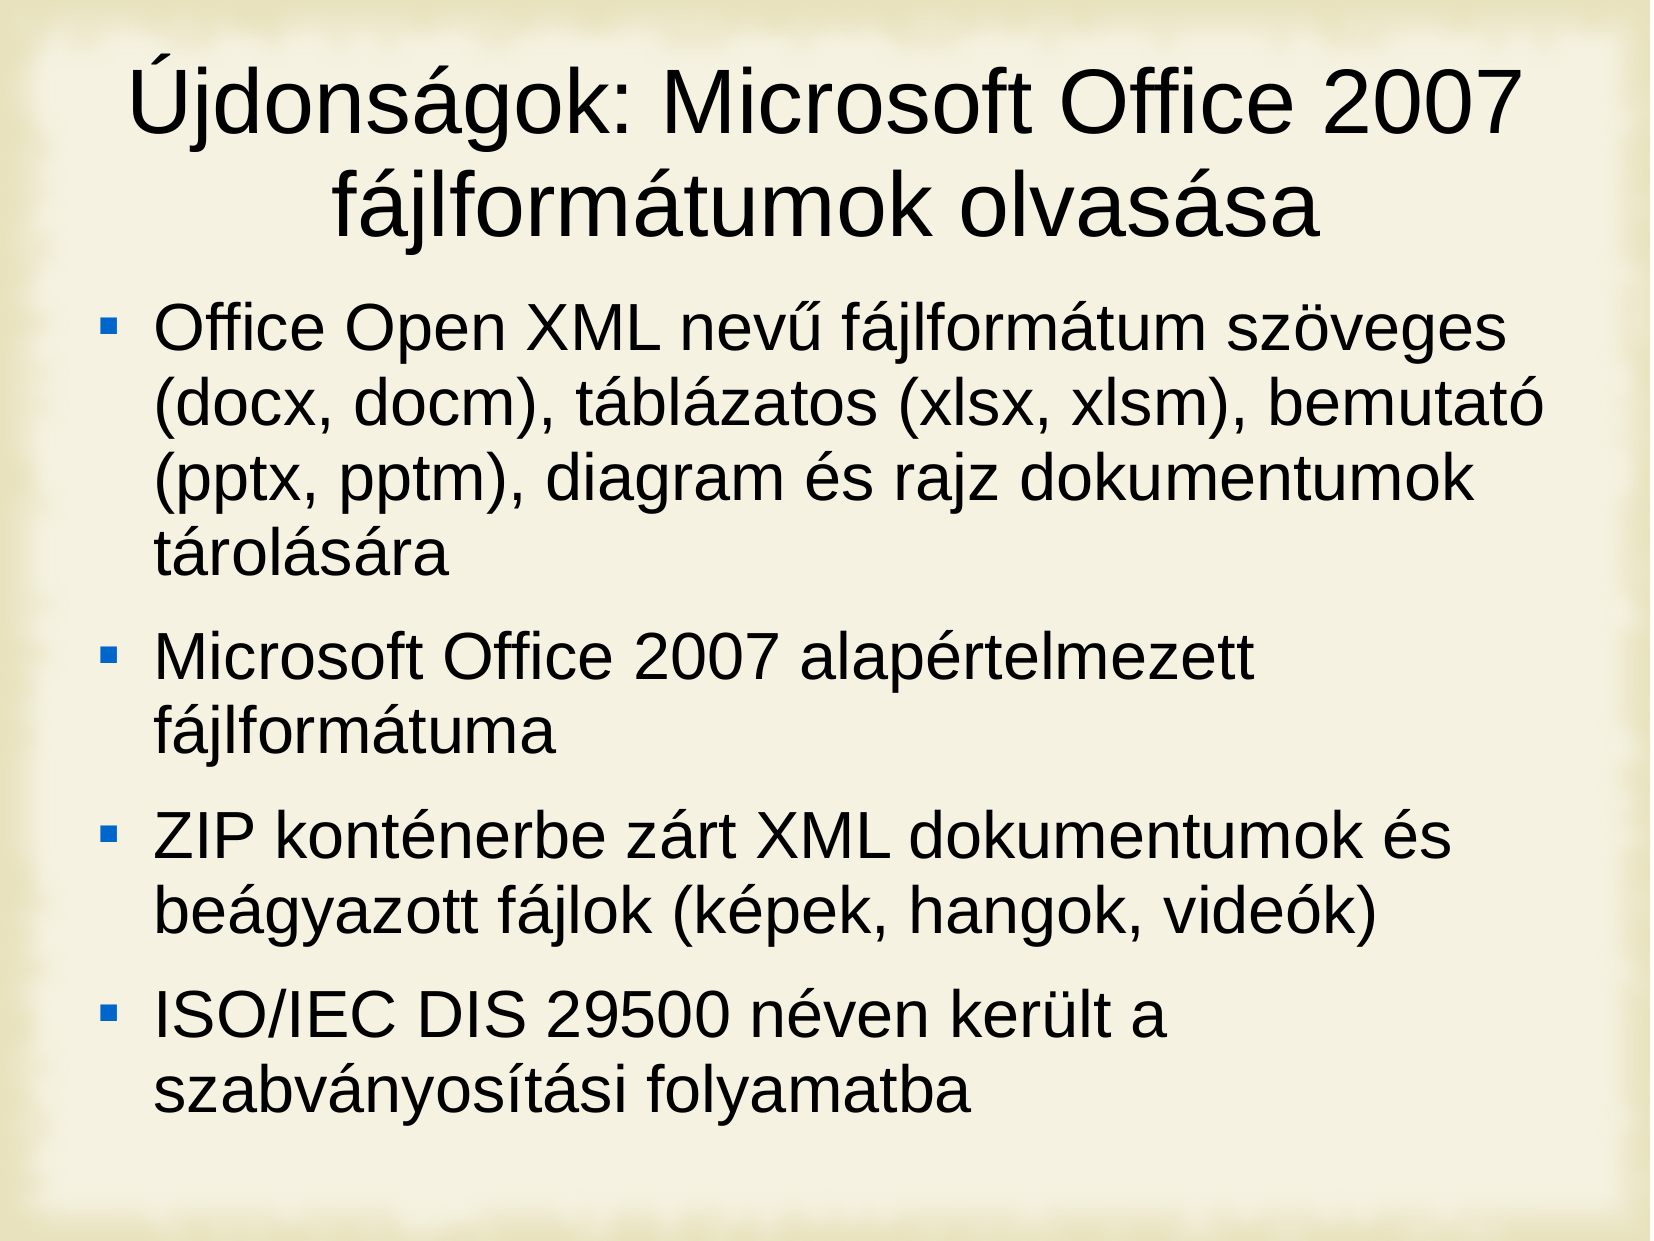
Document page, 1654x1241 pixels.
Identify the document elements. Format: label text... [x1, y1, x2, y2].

list Office Open XML nevű fájlformátum szöveges (docx, docm), táblázatos (xlsx, xlsm), bemutató (pptx, pptm), diagram és rajz dokumentumok tárolására Microsoft Office 2007 alapértelmezett fájlformátuma ZIP konténerbe zárt XML dokumentumok és beágyazott fájlok (képek, hangok, videók) ISO/IEC DIS 29500 néven került a szabványosítási folyamatba [82, 290, 1571, 1127]
title Újdonságok: Microsoft Office 2007 fájlformátumok olvasása [82, 50, 1571, 256]
picture [0, 0, 1651, 1241]
